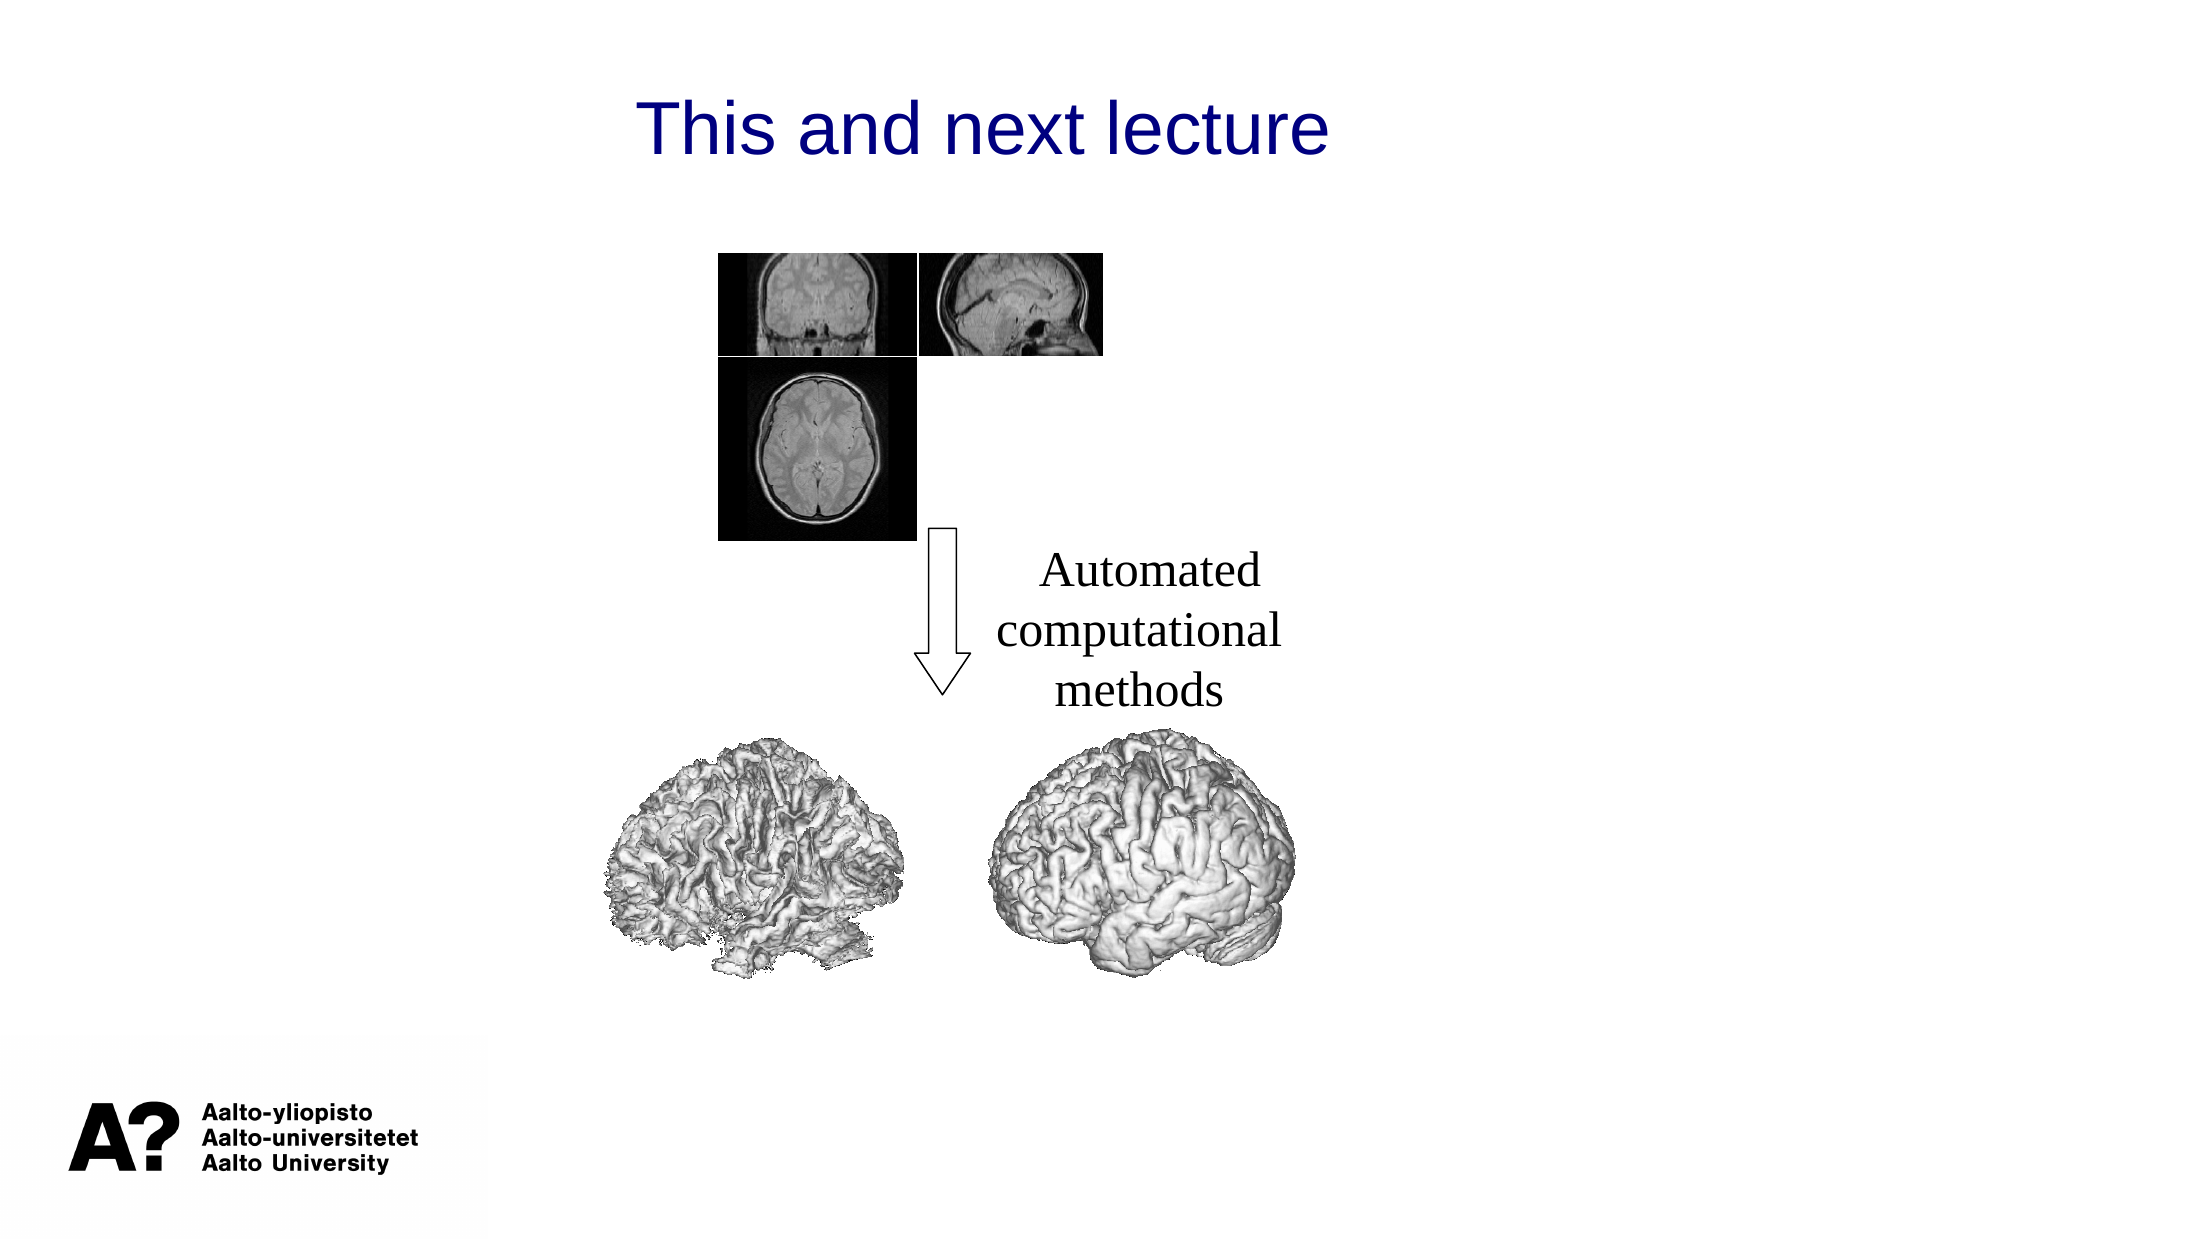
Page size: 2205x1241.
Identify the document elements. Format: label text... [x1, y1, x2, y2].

picture [718, 357, 917, 541]
title This and next lecture [326, 65, 1640, 179]
picture [919, 253, 1103, 356]
picture [0, 1035, 488, 1239]
picture [718, 253, 917, 356]
text_box Automated computational methods [964, 528, 1315, 612]
picture [520, 612, 1365, 1079]
